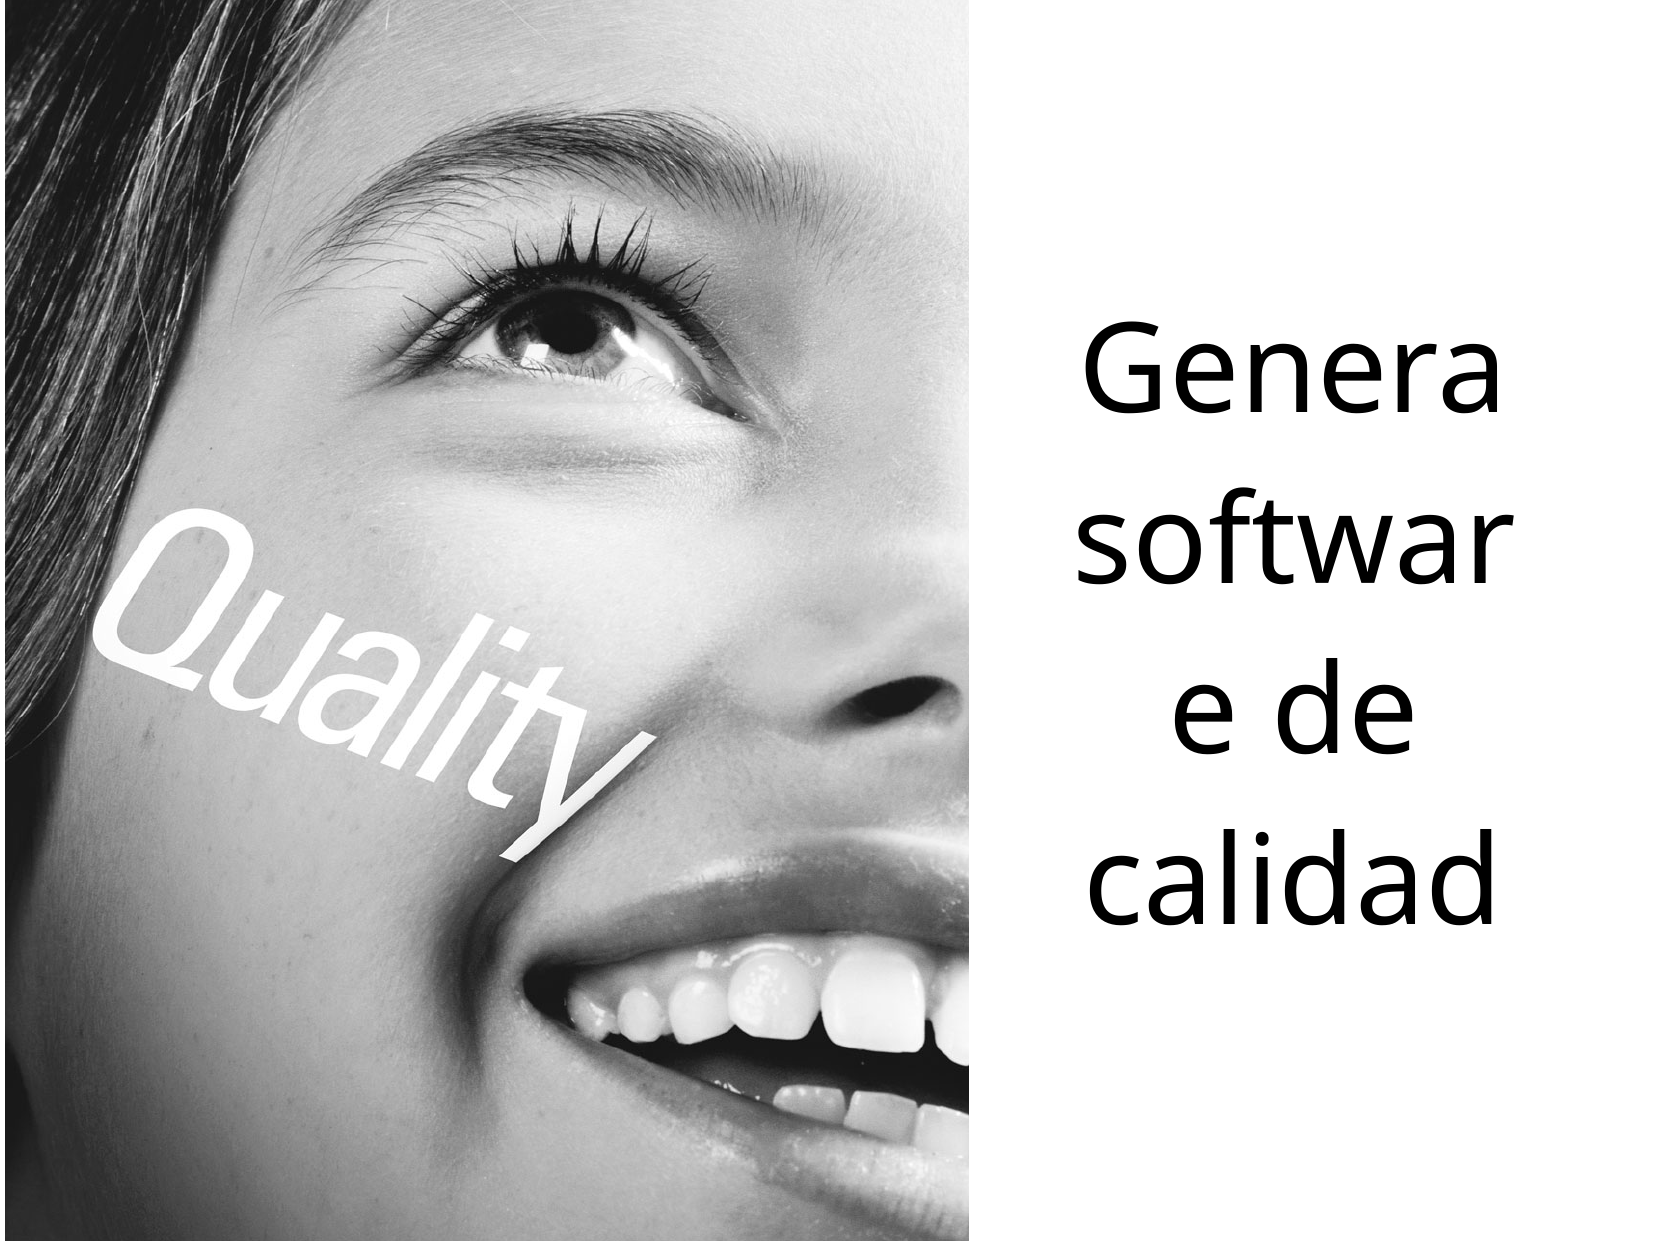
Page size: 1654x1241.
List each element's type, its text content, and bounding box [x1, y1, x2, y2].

text_box Genera software de calidad [1027, 271, 1560, 887]
picture [5, 0, 969, 1241]
